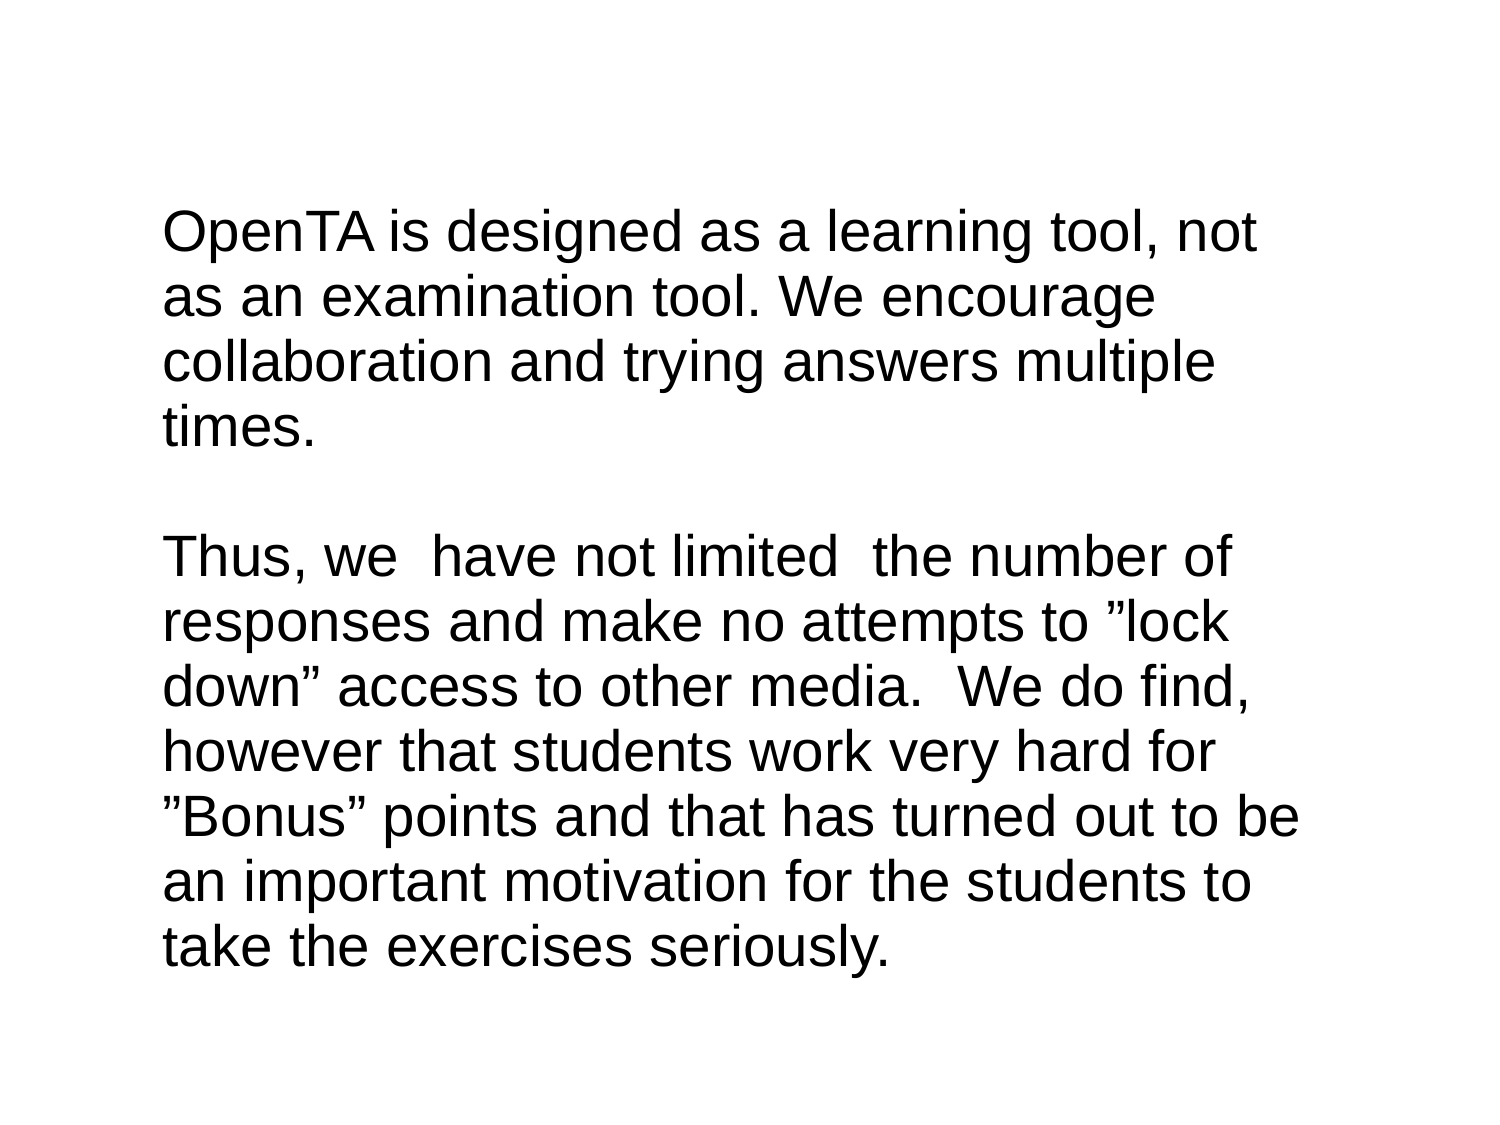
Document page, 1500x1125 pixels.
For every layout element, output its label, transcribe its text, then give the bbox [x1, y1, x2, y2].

text_box OpenTA is designed as a learning tool, not as an examination tool. We encourage collaboration and trying answers multiple times. Thus, we have not limited the number of responses and make no attempts to ”lock down” access to other media. We do find, however that students work very hard for ”Bonus” points and that has turned out to be an important motivation for the students to take the exercises seriously. [147, 191, 1330, 1117]
